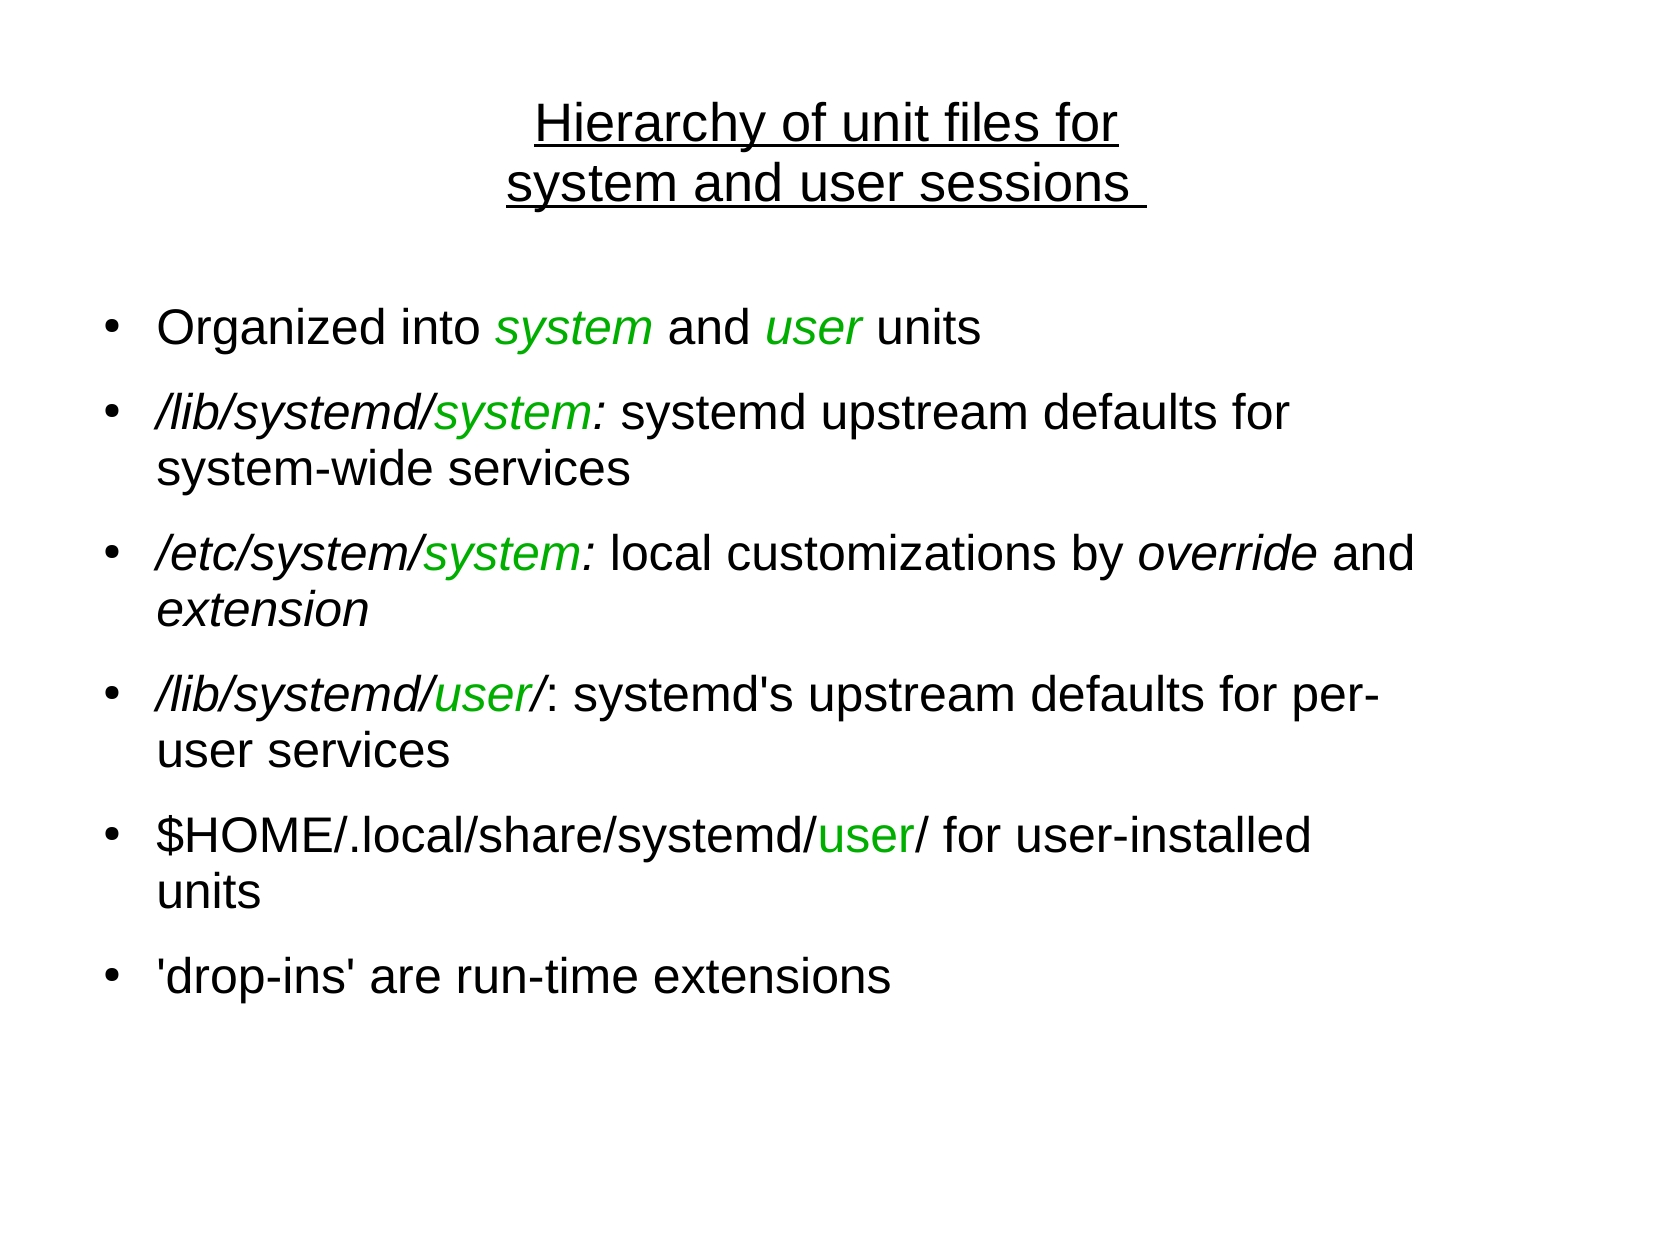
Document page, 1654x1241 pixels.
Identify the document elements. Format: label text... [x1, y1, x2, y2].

list Organized into system and user units /lib/systemd/system: systemd upstream defaults for system-wide services /etc/system/system: local customizations by override and extension /lib/systemd/user/: systemd's upstream defaults for per-user services $HOME/.local/share/systemd/user/ for user-installed units 'drop-ins' are run-time extensions [85, 299, 1426, 976]
title Hierarchy of unit files for system and user sessions [82, 49, 1571, 257]
